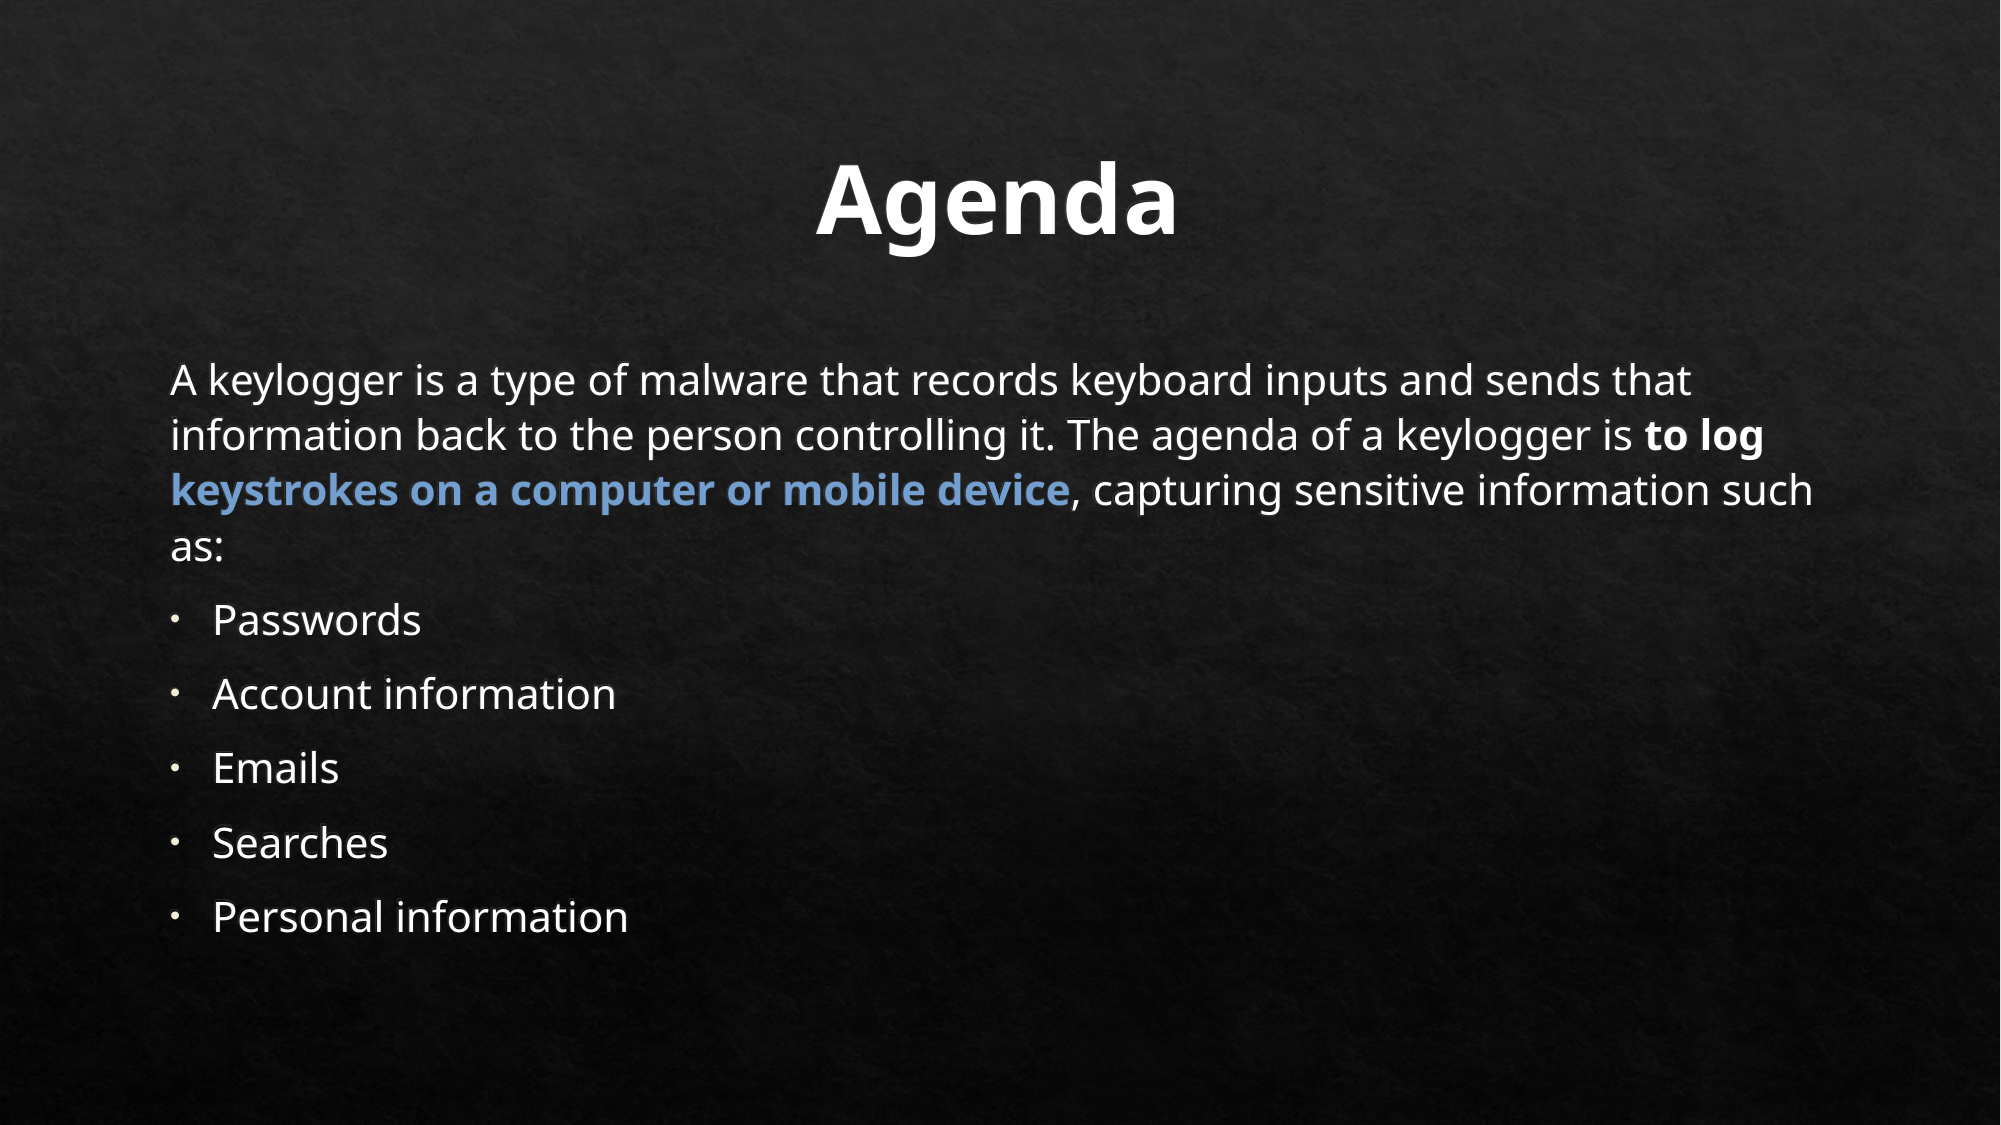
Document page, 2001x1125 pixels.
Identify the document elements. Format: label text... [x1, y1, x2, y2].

picture [0, 0, 2001, 1125]
title Agenda [149, 99, 1849, 307]
list A keylogger is a type of malware that records keyboard inputs and sends that information back to the person controlling it. The agenda of a keylogger is to log keystrokes on a computer or mobile device, capturing sensitive information such as: Passwords Account information Emails Searches Personal information [149, 340, 1849, 950]
